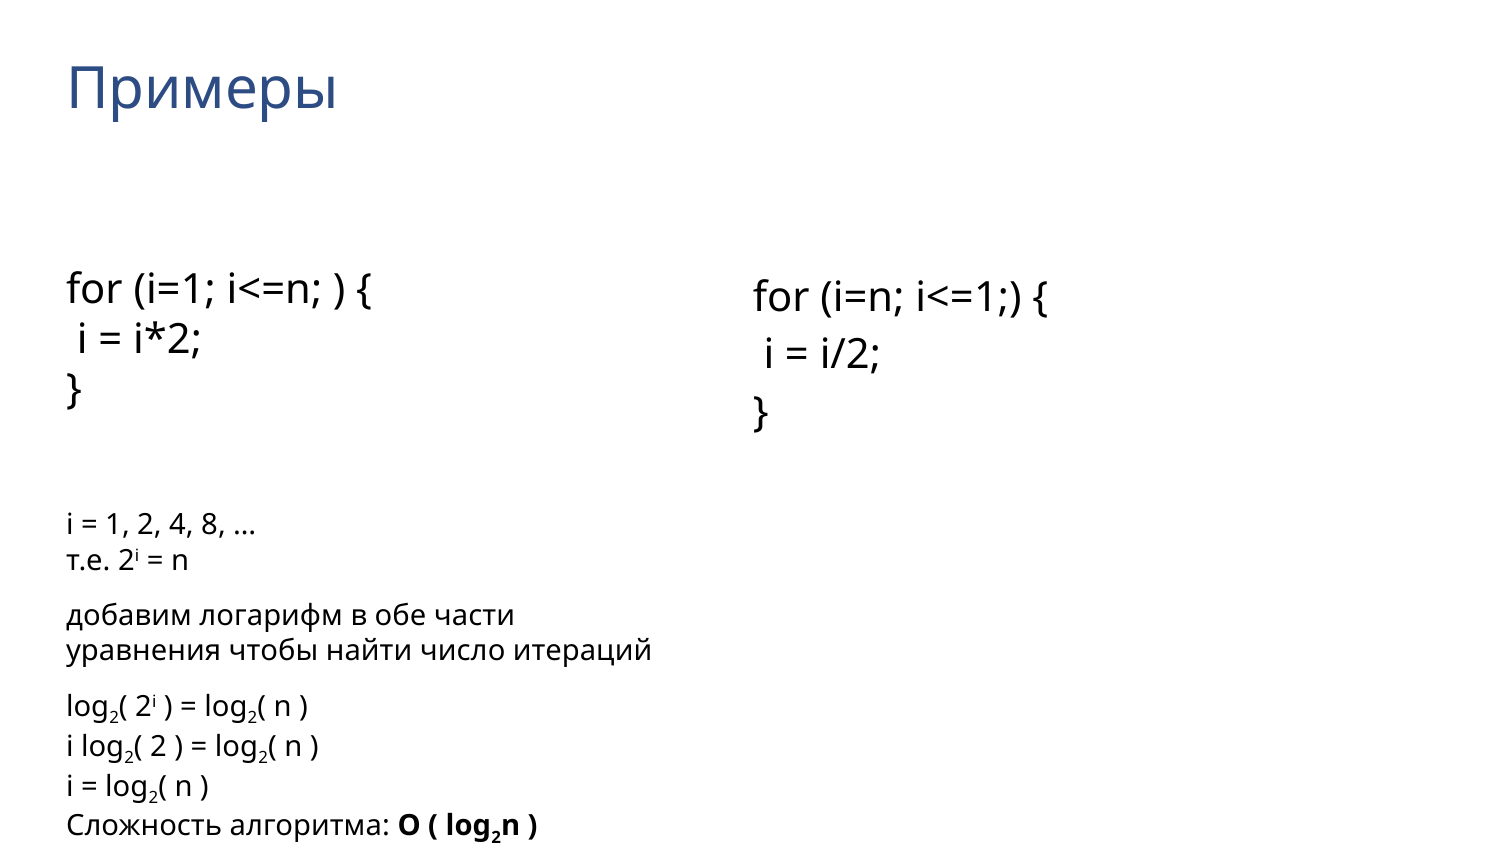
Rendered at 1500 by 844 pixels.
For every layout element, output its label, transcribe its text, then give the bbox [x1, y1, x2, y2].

list for (i=n; i<=1;) { i = i/2; } [737, 247, 1449, 381]
title Примеры [51, 35, 1449, 130]
list for (i=1; i<=n; ) { i = i*2; } [51, 247, 708, 562]
text_box i = 1, 2, 4, 8, … т.е. 2i = n добавим логарифм в обе части уравнения чтобы найти число итераций log2( 2i ) = log2( n ) i log2( 2 ) = log2( n ) i = log2( n ) Сложность алгоритма: O ( log2n ) [51, 490, 669, 844]
